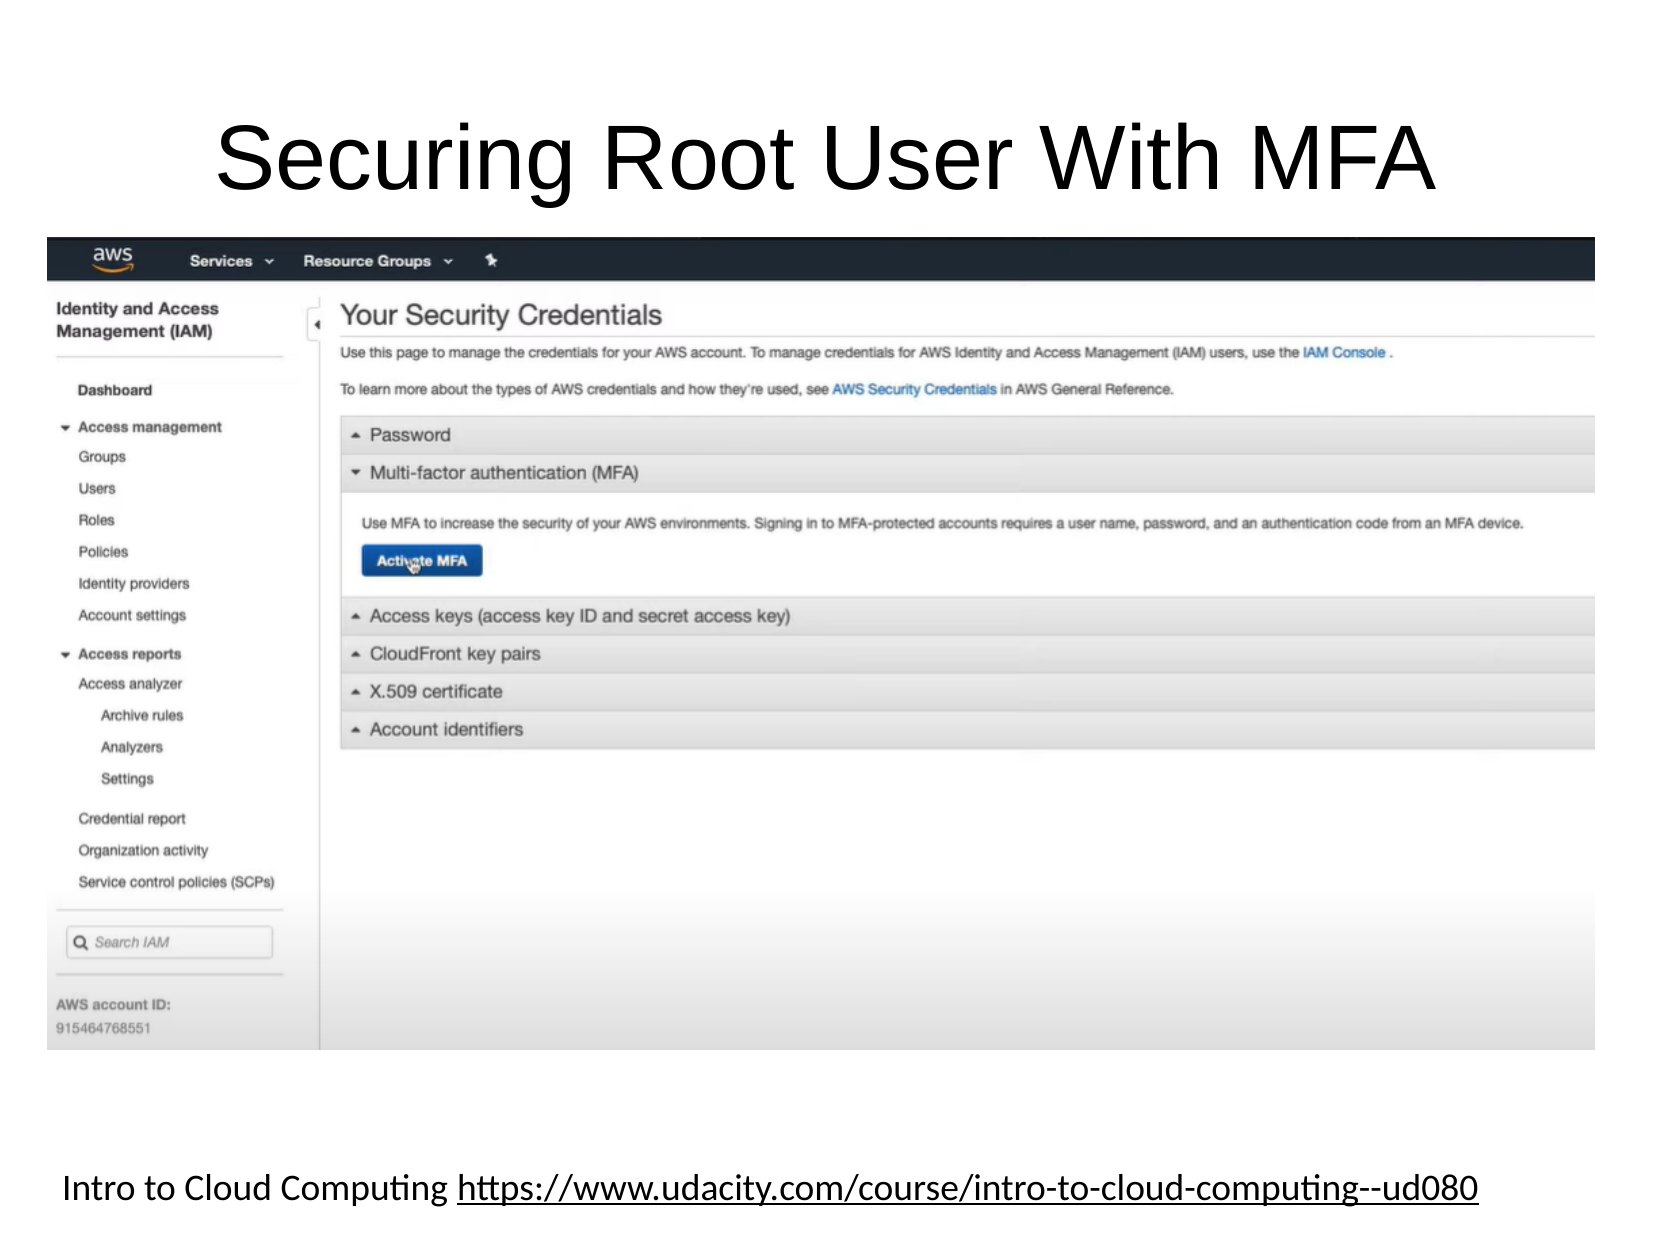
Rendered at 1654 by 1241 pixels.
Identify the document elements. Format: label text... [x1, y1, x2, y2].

picture [47, 237, 1595, 1050]
text_box Intro to Cloud Computing https://www.udacity.com/course/intro-to-cloud-computing--ud080 [47, 1164, 1620, 1241]
title Securing Root User With MFA [82, 49, 1571, 237]
